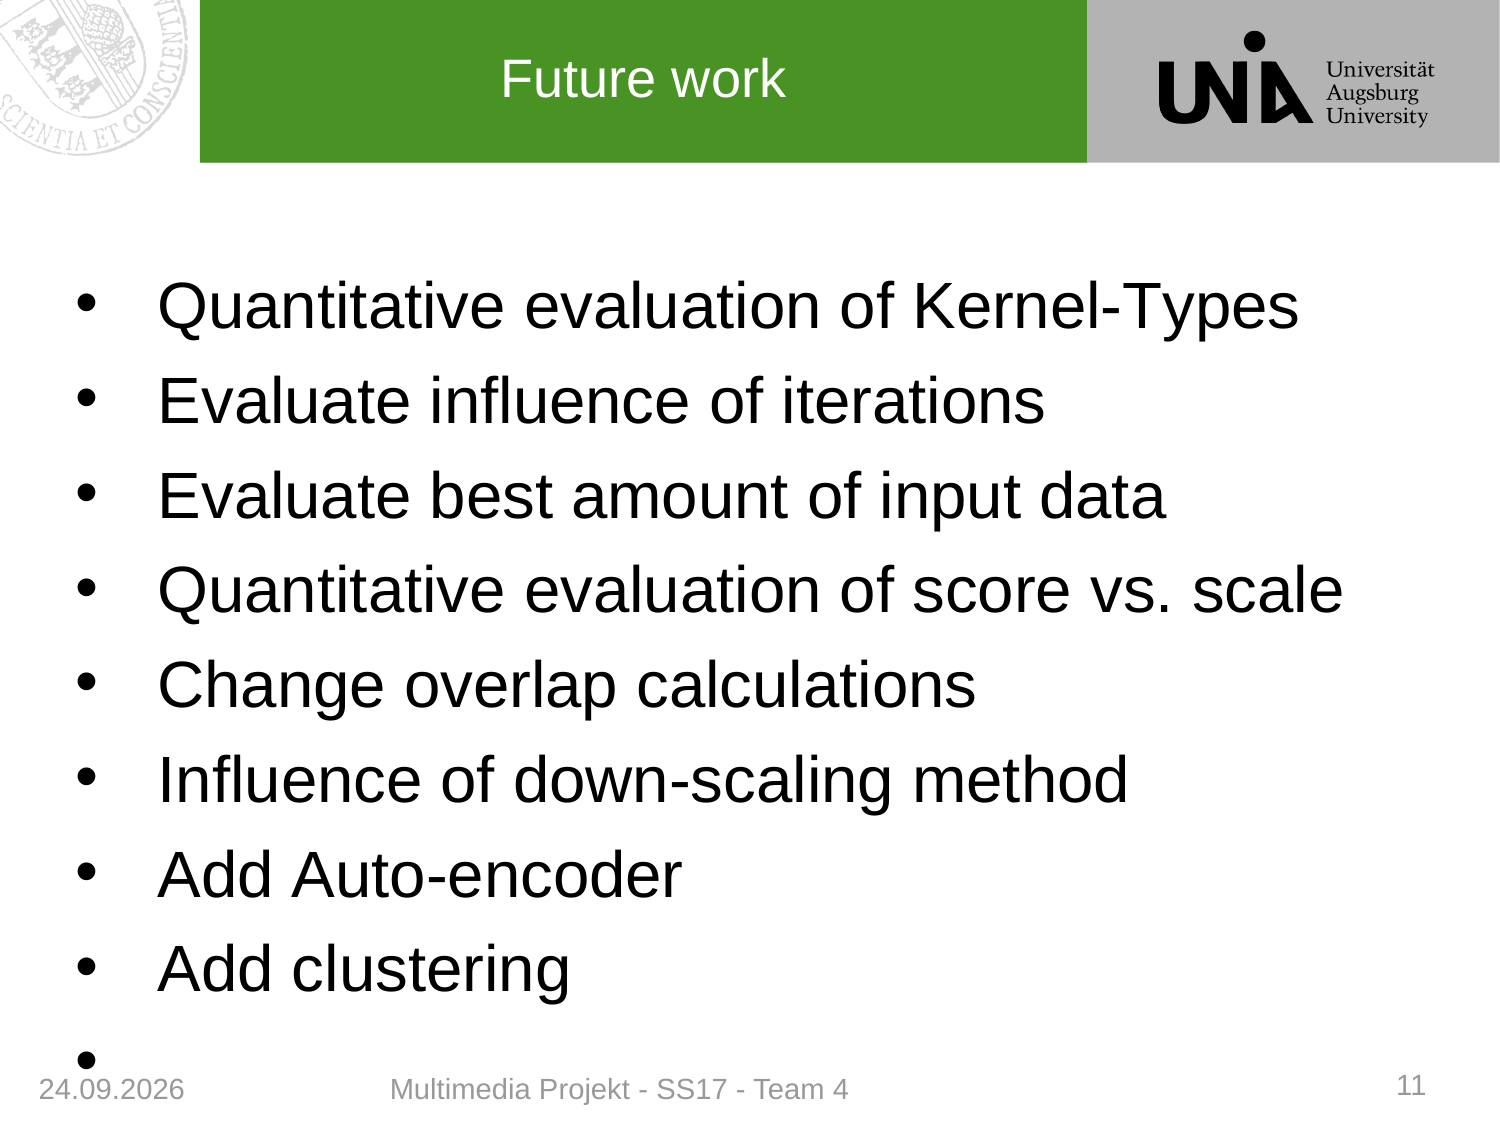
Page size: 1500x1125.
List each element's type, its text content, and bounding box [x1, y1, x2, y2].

list Quantitative evaluation of Kernel-Types Evaluate influence of iterations Evaluate best amount of input data Quantitative evaluation of score vs. scale Change overlap calculations Influence of down-scaling method Add Auto-encoder Add clustering [75, 263, 1426, 1006]
text_box [1346, 1058, 1477, 1110]
text_box 17.07.2017 [11, 1062, 213, 1115]
text_box Multimedia Projekt - SS17 - Team 4 [271, 1062, 969, 1115]
title Future work [199, 35, 1087, 163]
